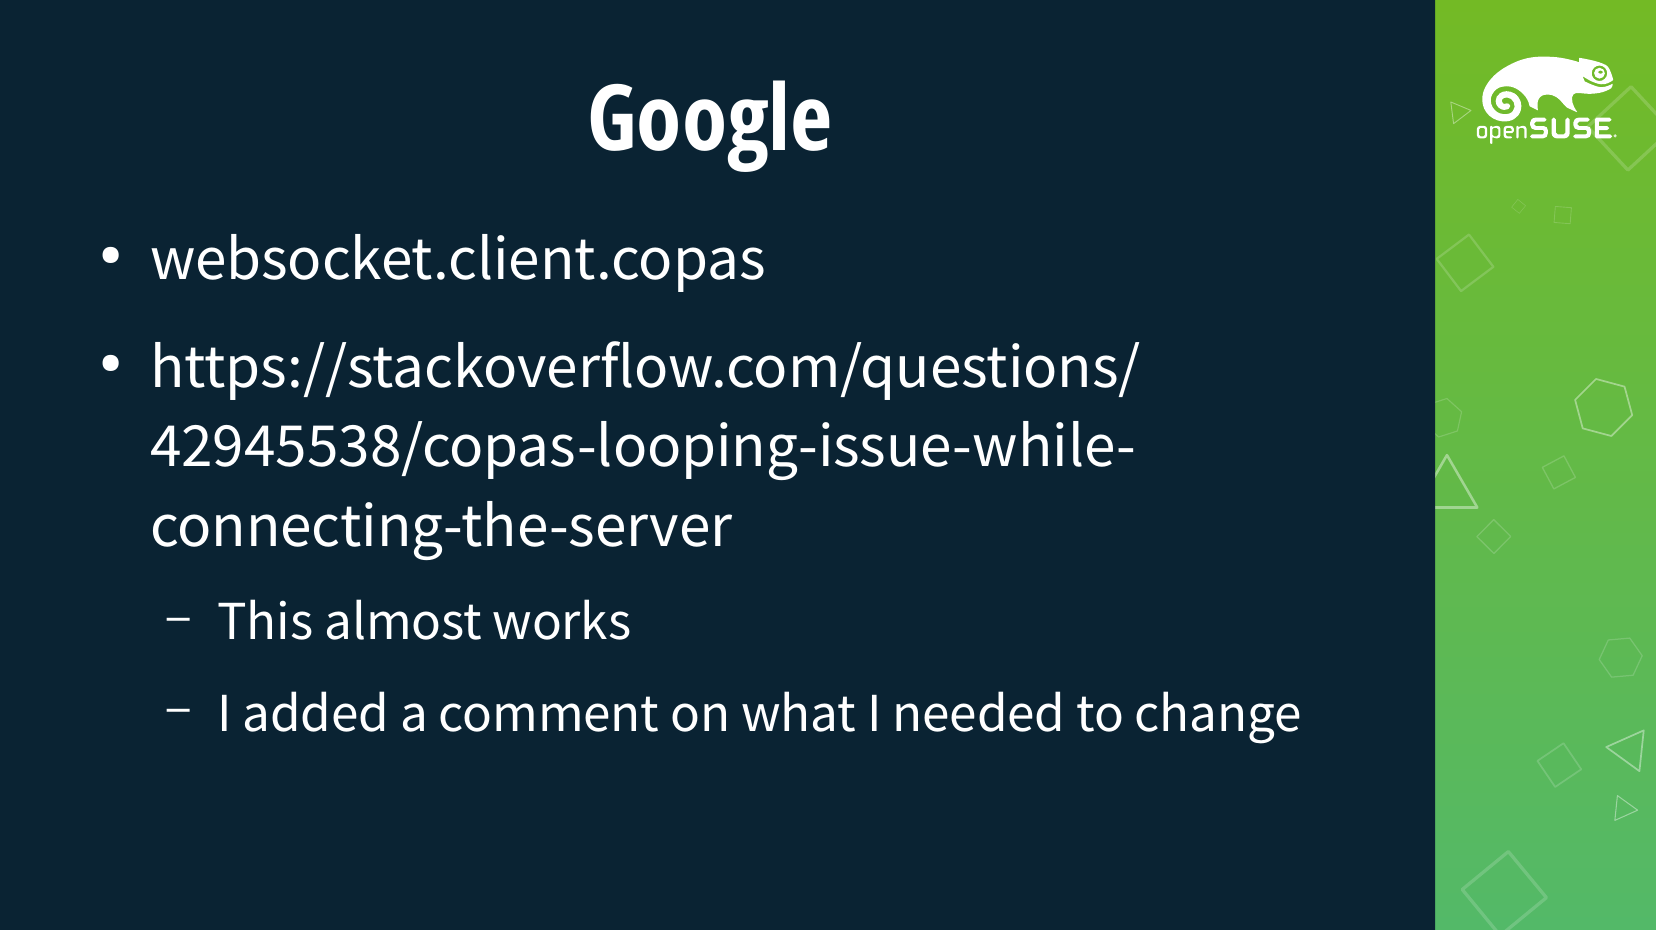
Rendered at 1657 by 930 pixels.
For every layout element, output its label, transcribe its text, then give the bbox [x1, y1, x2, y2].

title Google [82, 37, 1338, 193]
list websocket.client.copas https://stackoverflow.com/questions/42945538/copas-looping-issue-while-connecting-the-server This almost works I added a comment on what I needed to change [82, 217, 1338, 757]
